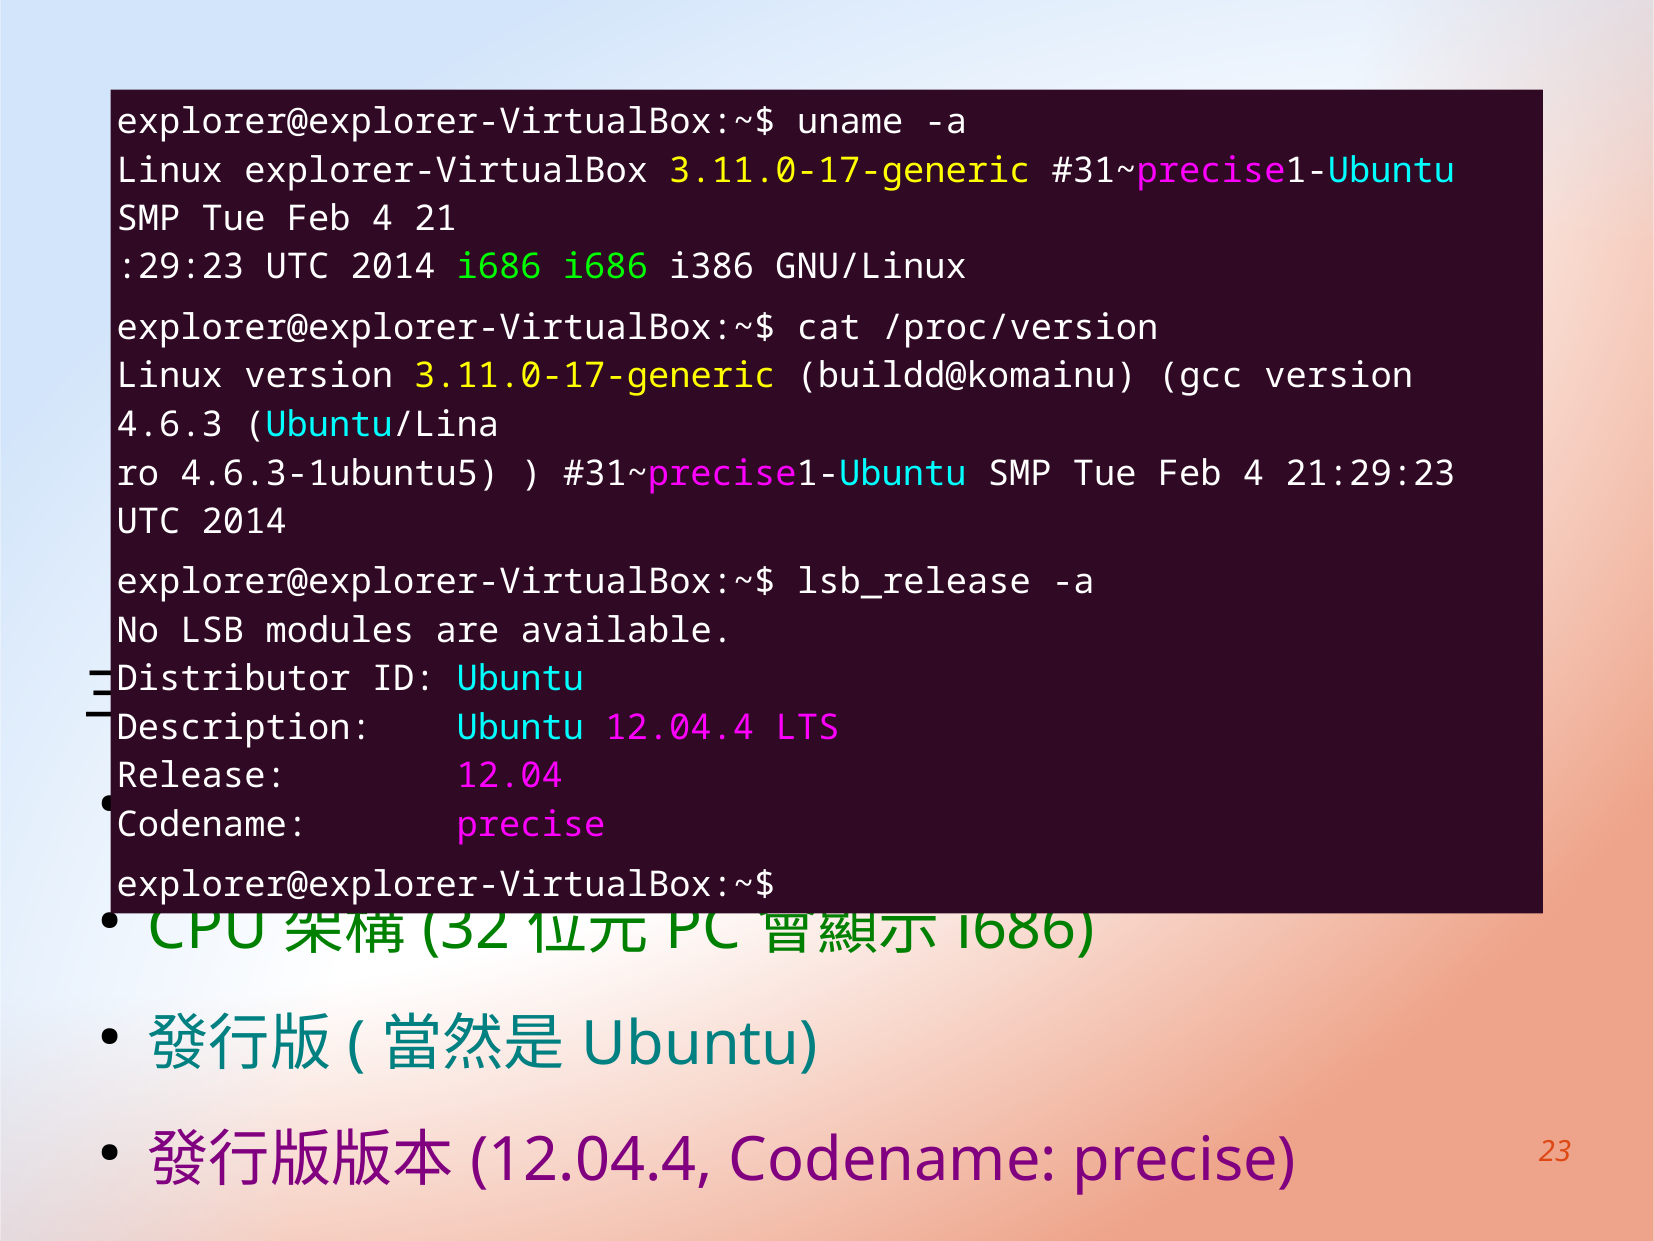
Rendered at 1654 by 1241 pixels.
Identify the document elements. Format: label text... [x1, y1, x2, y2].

text_box explorer@explorer-VirtualBox:~$ uname -a Linux explorer-VirtualBox 3.11.0-17-generic #31~precise1-Ubuntu SMP Tue Feb 4 21 :29:23 UTC 2014 i686 i686 i386 GNU/Linux explorer@explorer-VirtualBox:~$ cat /proc/version Linux version 3.11.0-17-generic (buildd@komainu) (gcc version 4.6.3 (Ubuntu/Lina ro 4.6.3-1ubuntu5) ) #31~precise1-Ubuntu SMP Tue Feb 4 21:29:23 UTC 2014 explorer@explorer-VirtualBox:~$ lsb_release -a No LSB modules are available. Distributor ID: Ubuntu Description: Ubuntu 12.04.4 LTS Release: 12.04 Codename: precise explorer@explorer-VirtualBox:~$ [110, 89, 1543, 603]
picture [0, 0, 1654, 1241]
list 三個指令示範。關鍵資訊（以顏色標示）： Linux核心版本(3.11.0-17-generic) CPU架構(32位元PC會顯示i686) 發行版(當然是Ubuntu) 發行版版本(12.04.4, Codename: precise) [82, 645, 1571, 1201]
